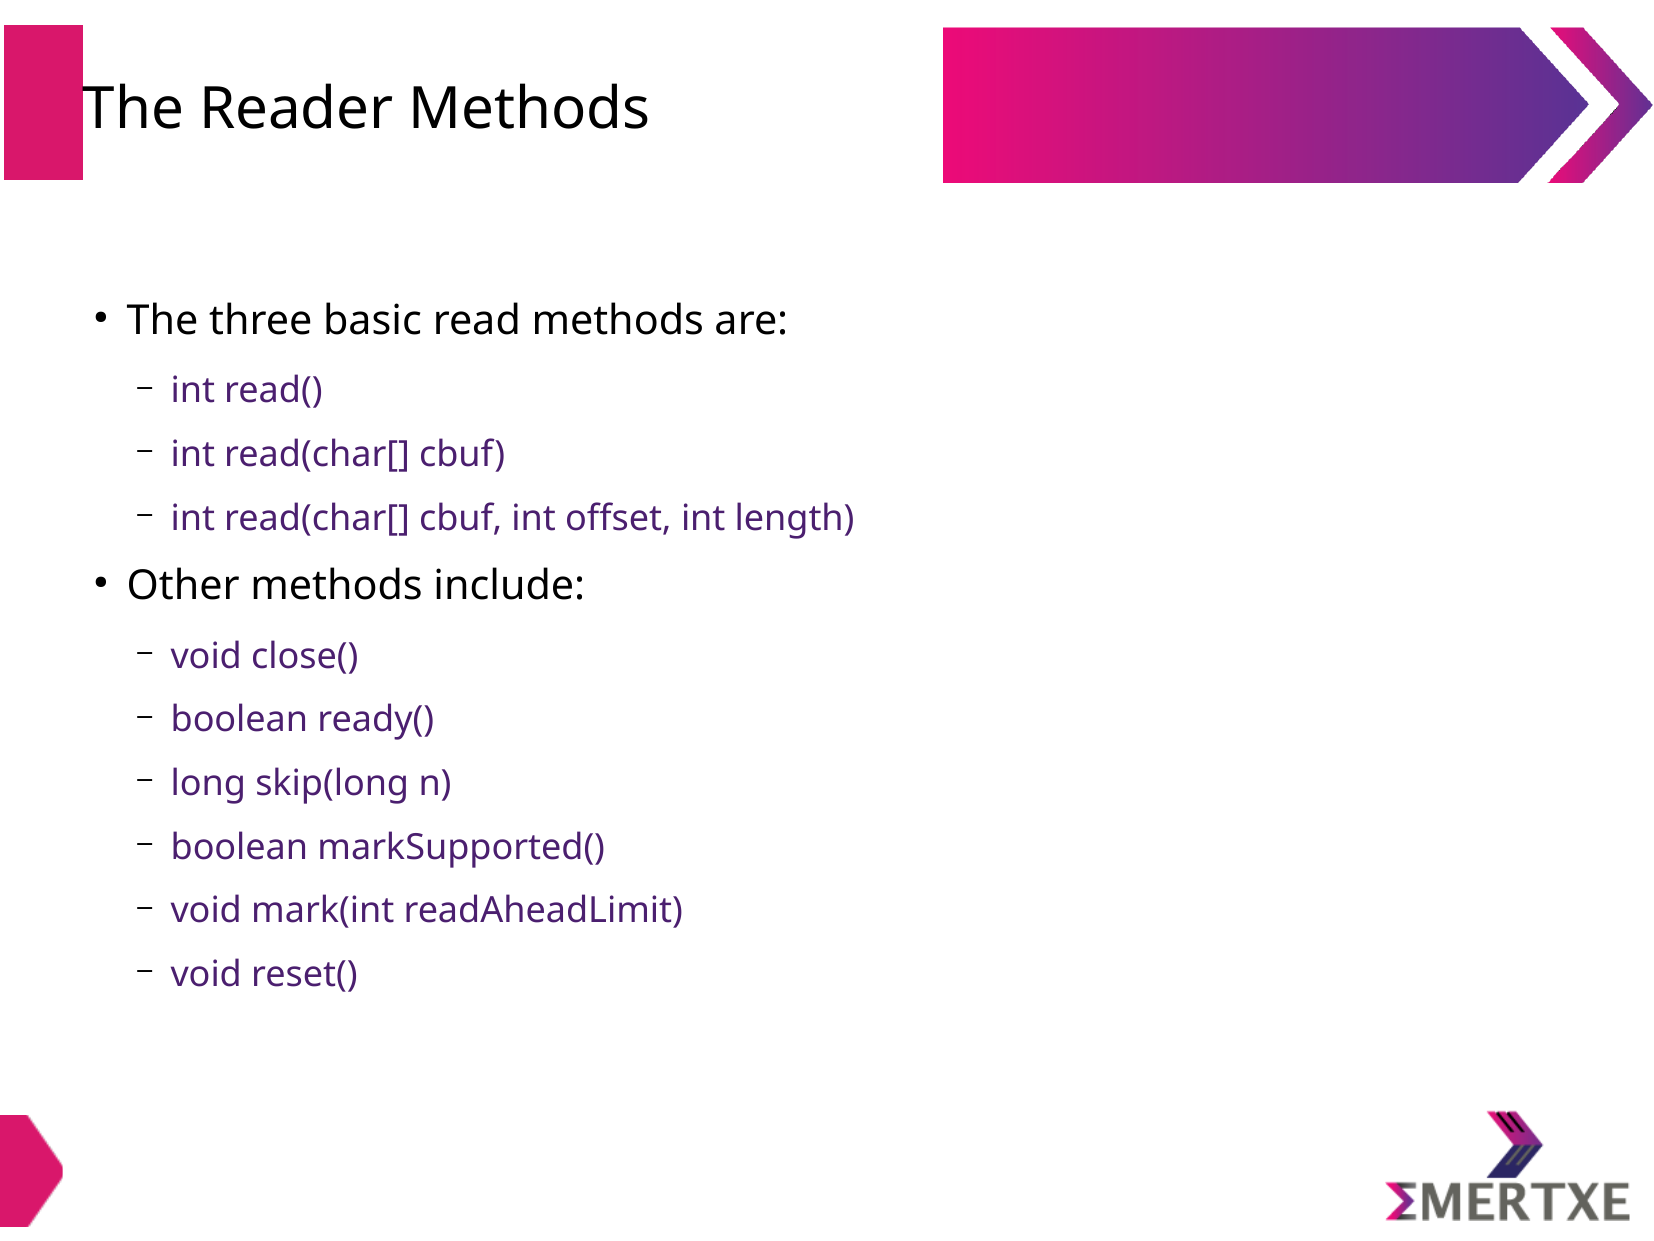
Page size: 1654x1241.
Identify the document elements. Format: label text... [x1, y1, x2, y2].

title The Reader Methods [82, 2, 1571, 210]
list The three basic read methods are: int read() int read(char[] cbuf) int read(char[] cbuf, int offset, int length) Other methods include: void close() boolean ready() long skip(long n) boolean markSupported() void mark(int readAheadLimit) void reset() [82, 290, 1571, 1010]
picture [1571, 27, 1653, 183]
picture [1385, 1107, 1631, 1221]
